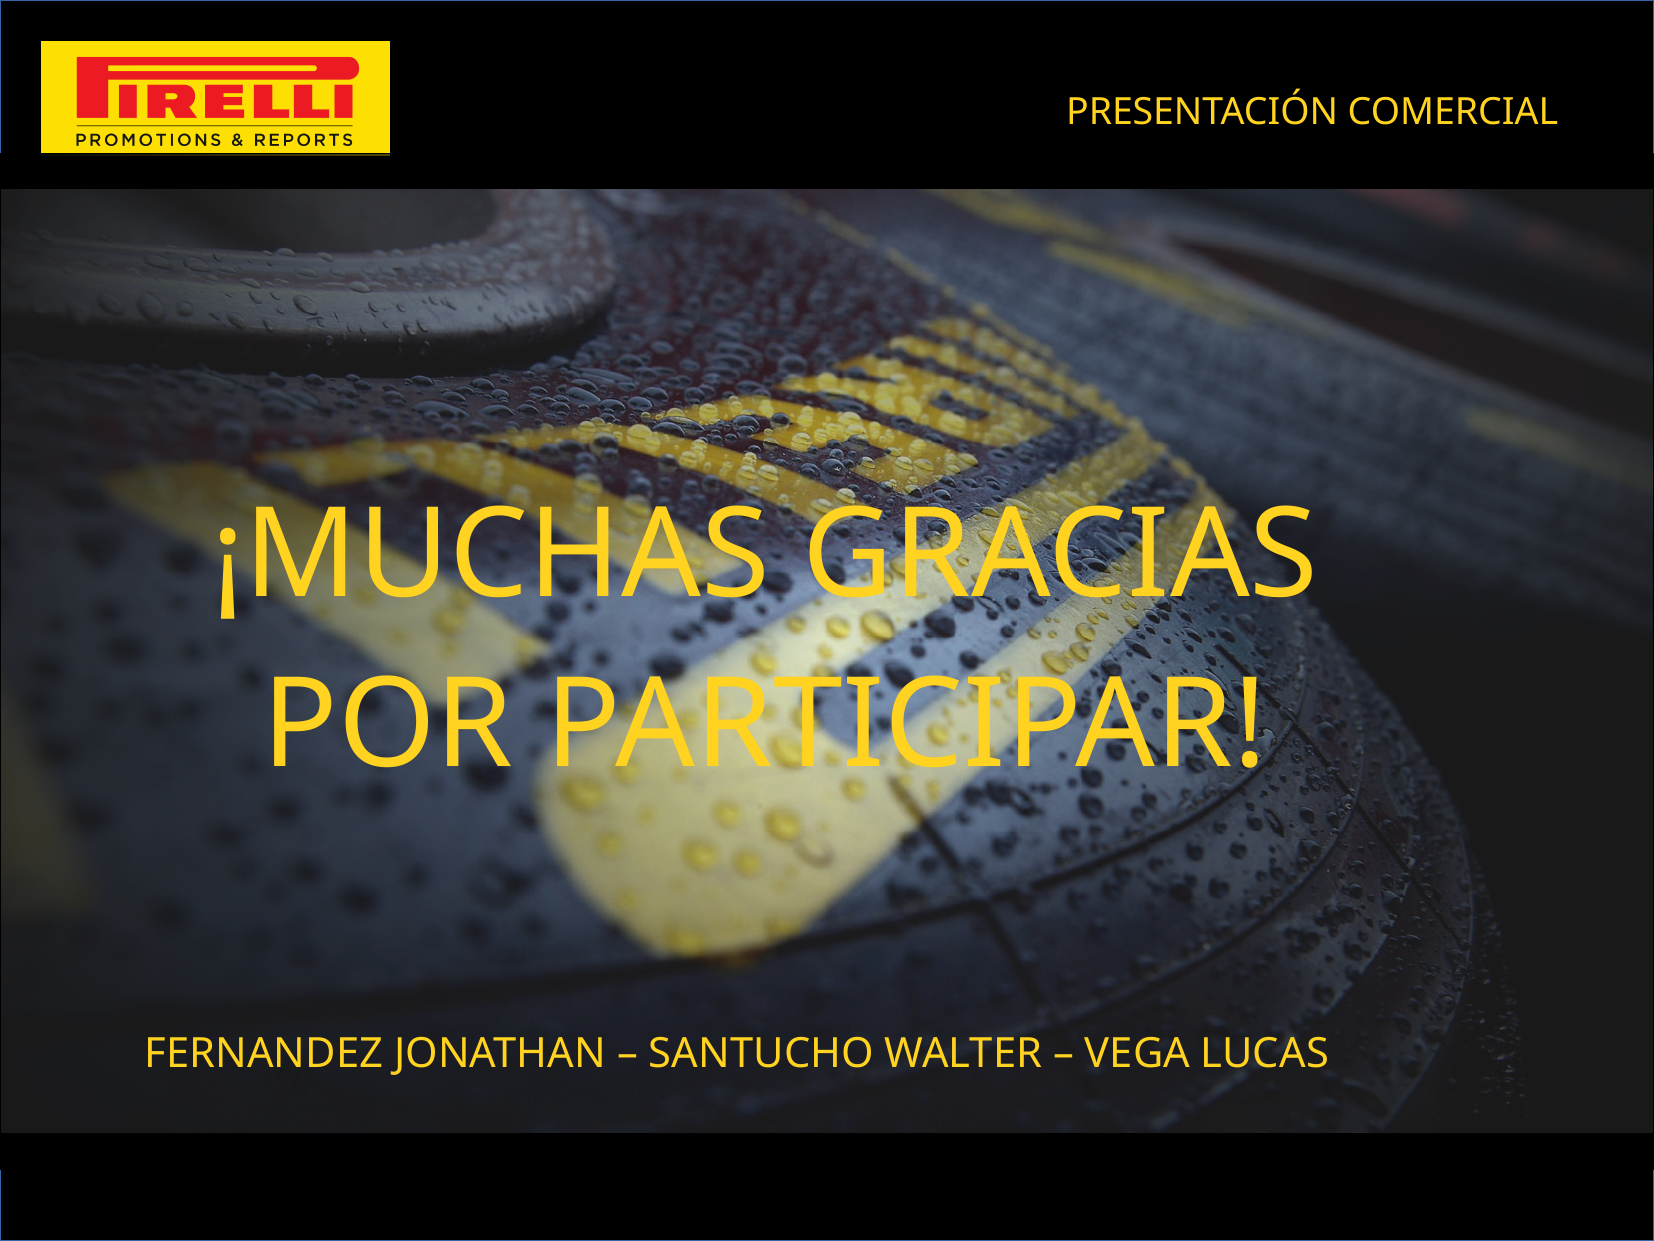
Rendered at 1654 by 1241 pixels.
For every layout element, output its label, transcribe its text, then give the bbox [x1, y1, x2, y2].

text_box [0, 0, 1654, 1241]
text_box PRESENTACIÓN COMERCIAL [1051, 77, 1634, 130]
text_box ¡MUCHAS GRACIAS POR PARTICIPAR! [196, 455, 1465, 721]
picture [41, 41, 390, 153]
text_box FERNANDEZ JONATHAN – SANTUCHO WALTER – VEGA LUCAS [129, 1015, 1515, 1073]
